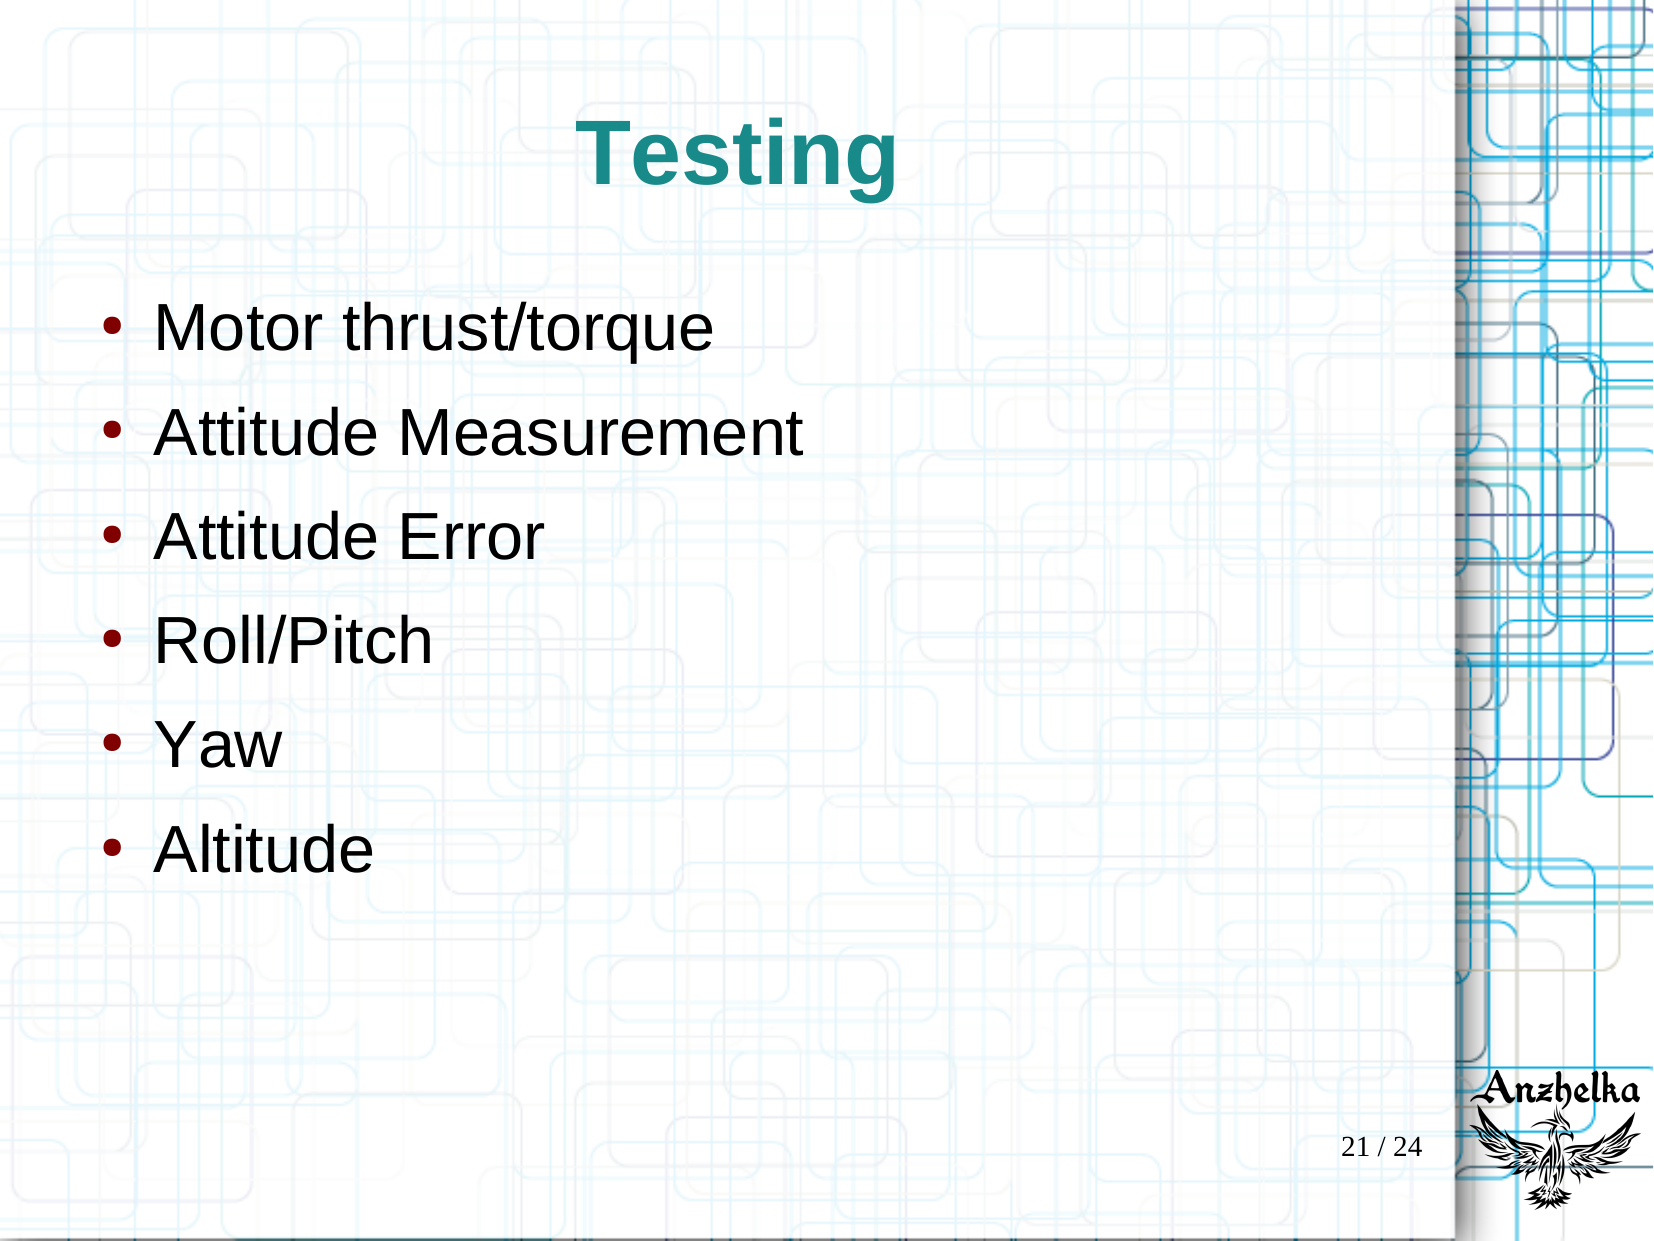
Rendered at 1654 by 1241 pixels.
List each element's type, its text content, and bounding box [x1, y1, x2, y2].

title Testing [58, 49, 1417, 257]
picture [0, 0, 1654, 1241]
list Motor thrust/torque Attitude Measurement Attitude Error Roll/Pitch Yaw Altitude [82, 290, 1417, 1010]
